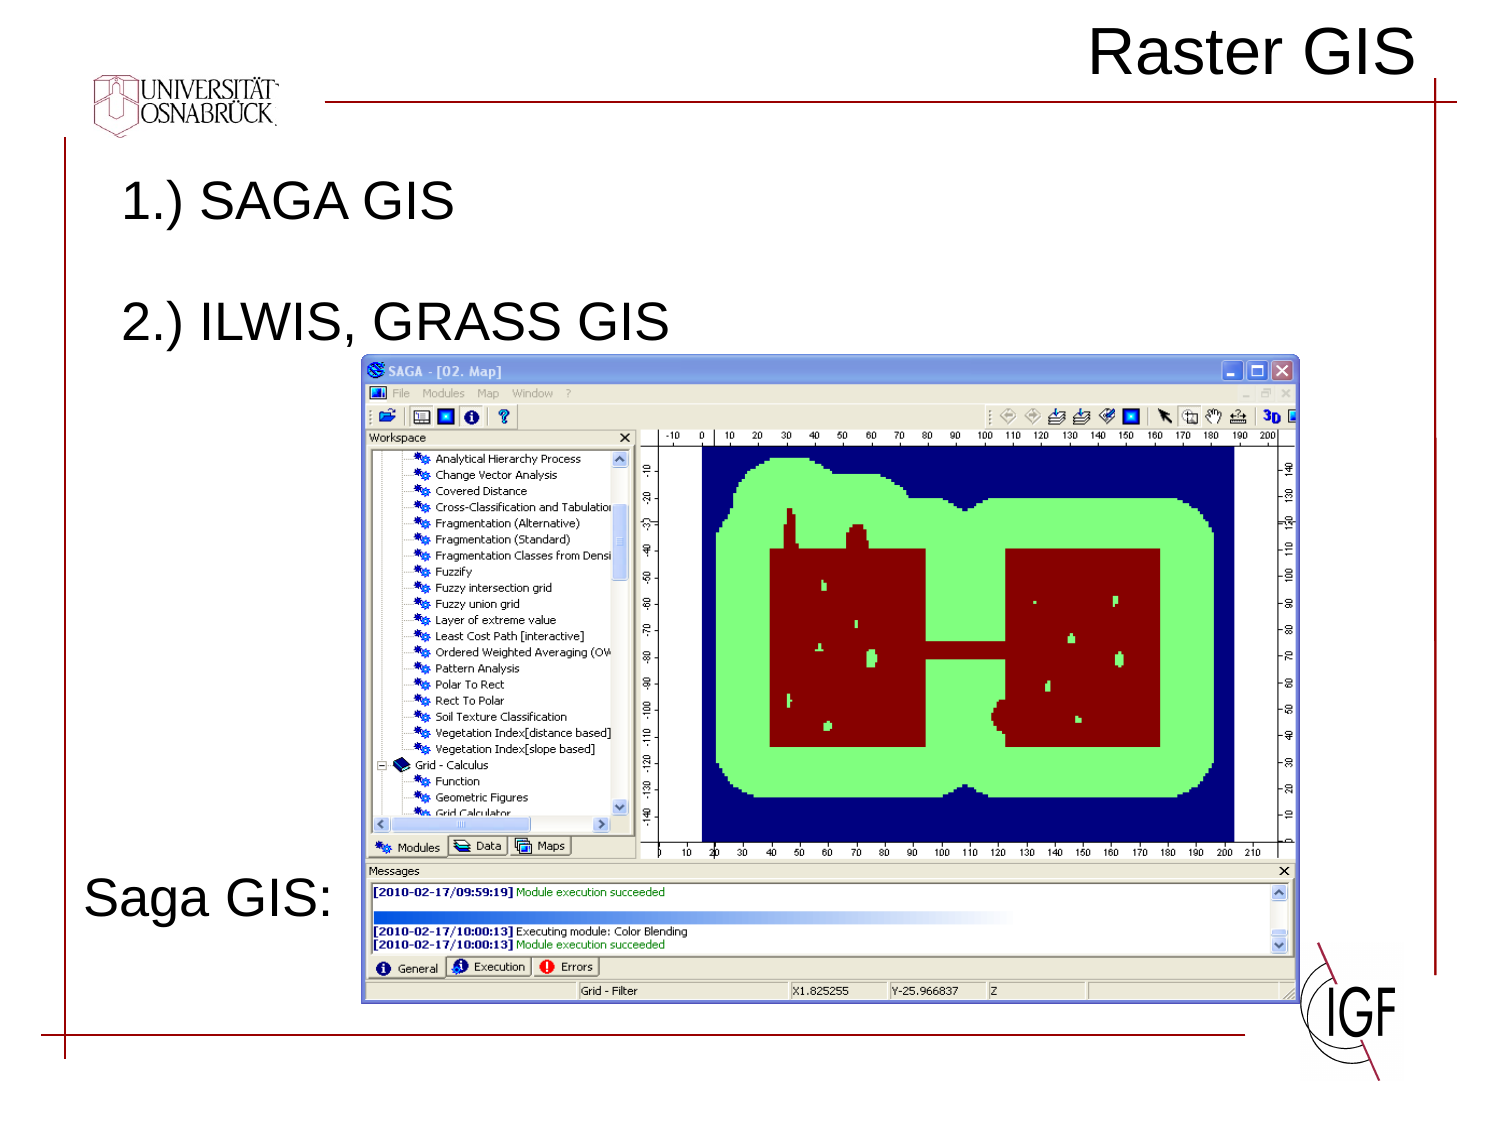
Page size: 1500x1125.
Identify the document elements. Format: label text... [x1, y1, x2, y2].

subtitle 1.) SAGA GIS 2.) ILWIS, GRASS GIS [96, 170, 1447, 913]
picture [361, 354, 1404, 1081]
title Raster GIS [290, 13, 1418, 89]
picture [93, 75, 279, 138]
text_box Saga GIS: [59, 867, 384, 975]
